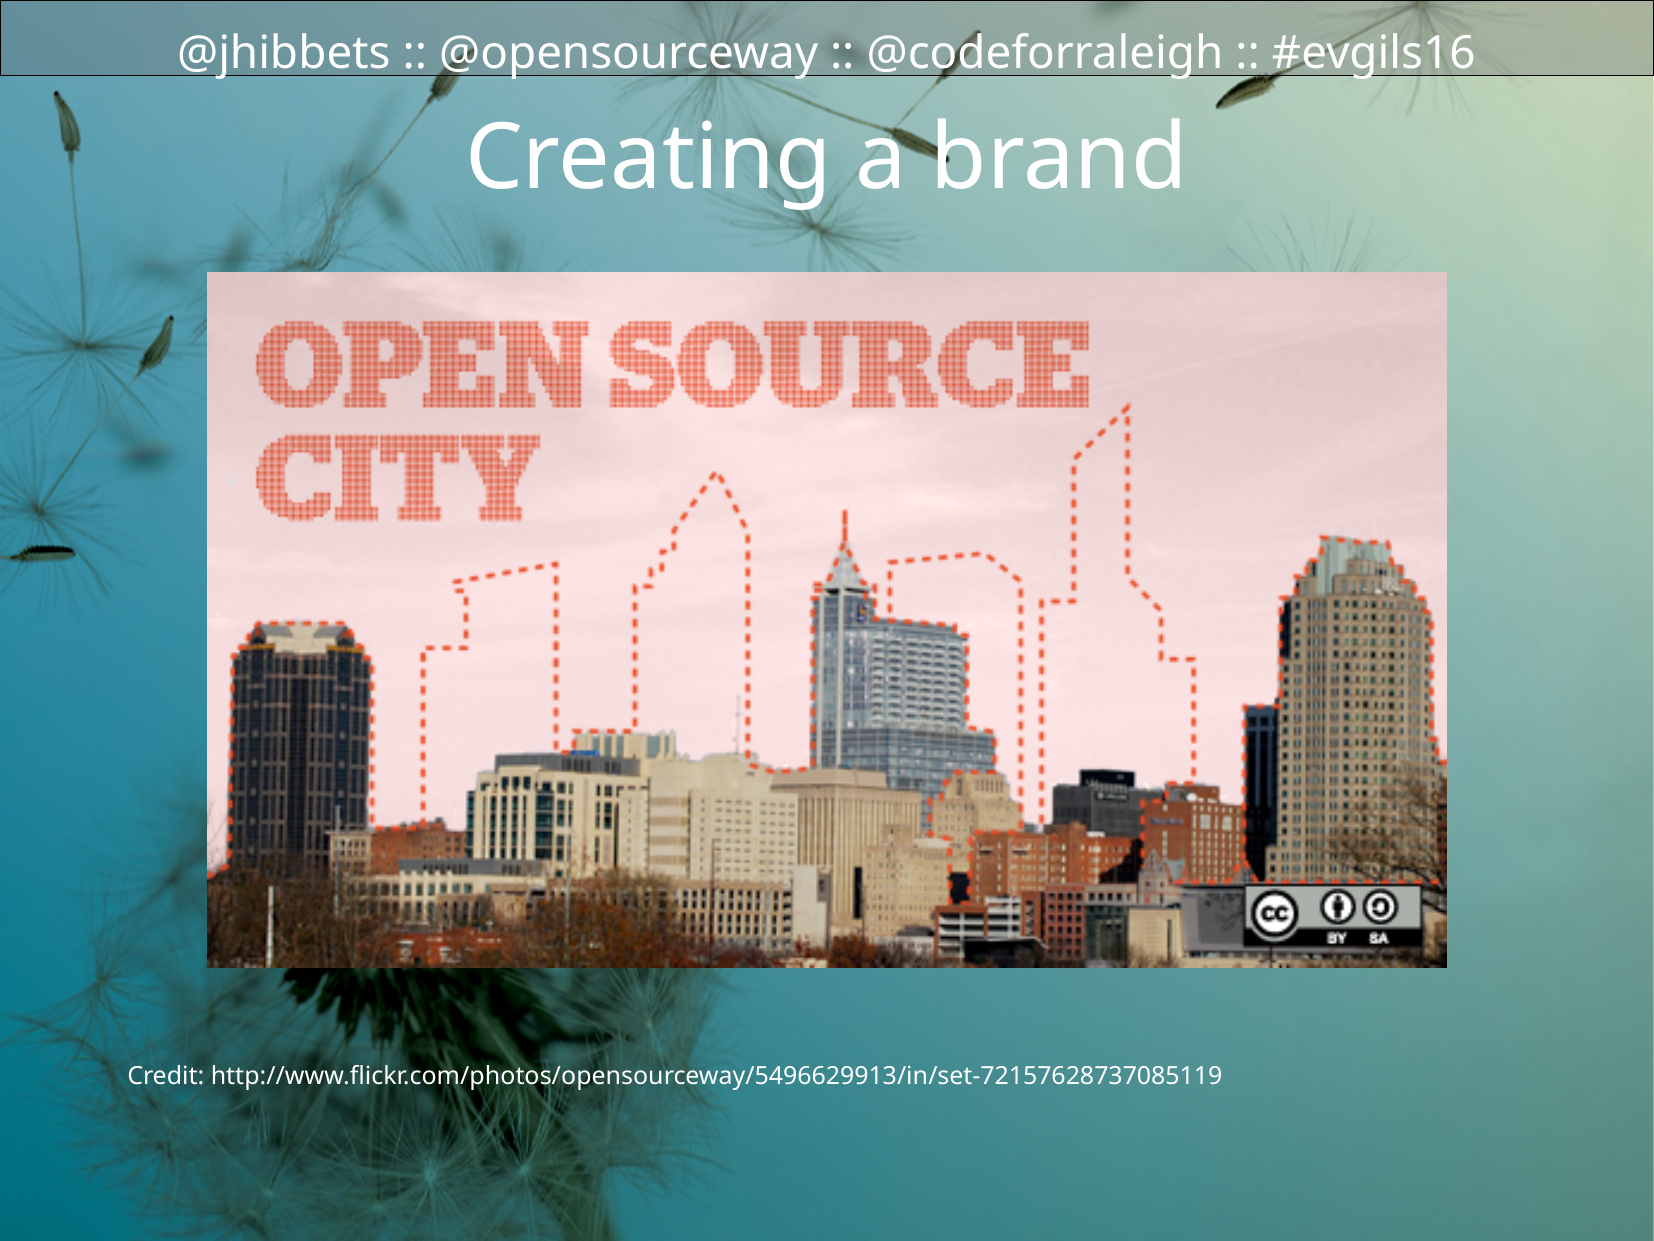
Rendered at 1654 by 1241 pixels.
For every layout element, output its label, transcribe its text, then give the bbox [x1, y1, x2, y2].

text_box Credit: http://www.flickr.com/photos/opensourceway/5496629913/in/set-72157628737085119 [112, 1050, 1230, 1093]
title Creating a brand [82, 49, 1571, 257]
picture [0, 76, 1654, 1241]
